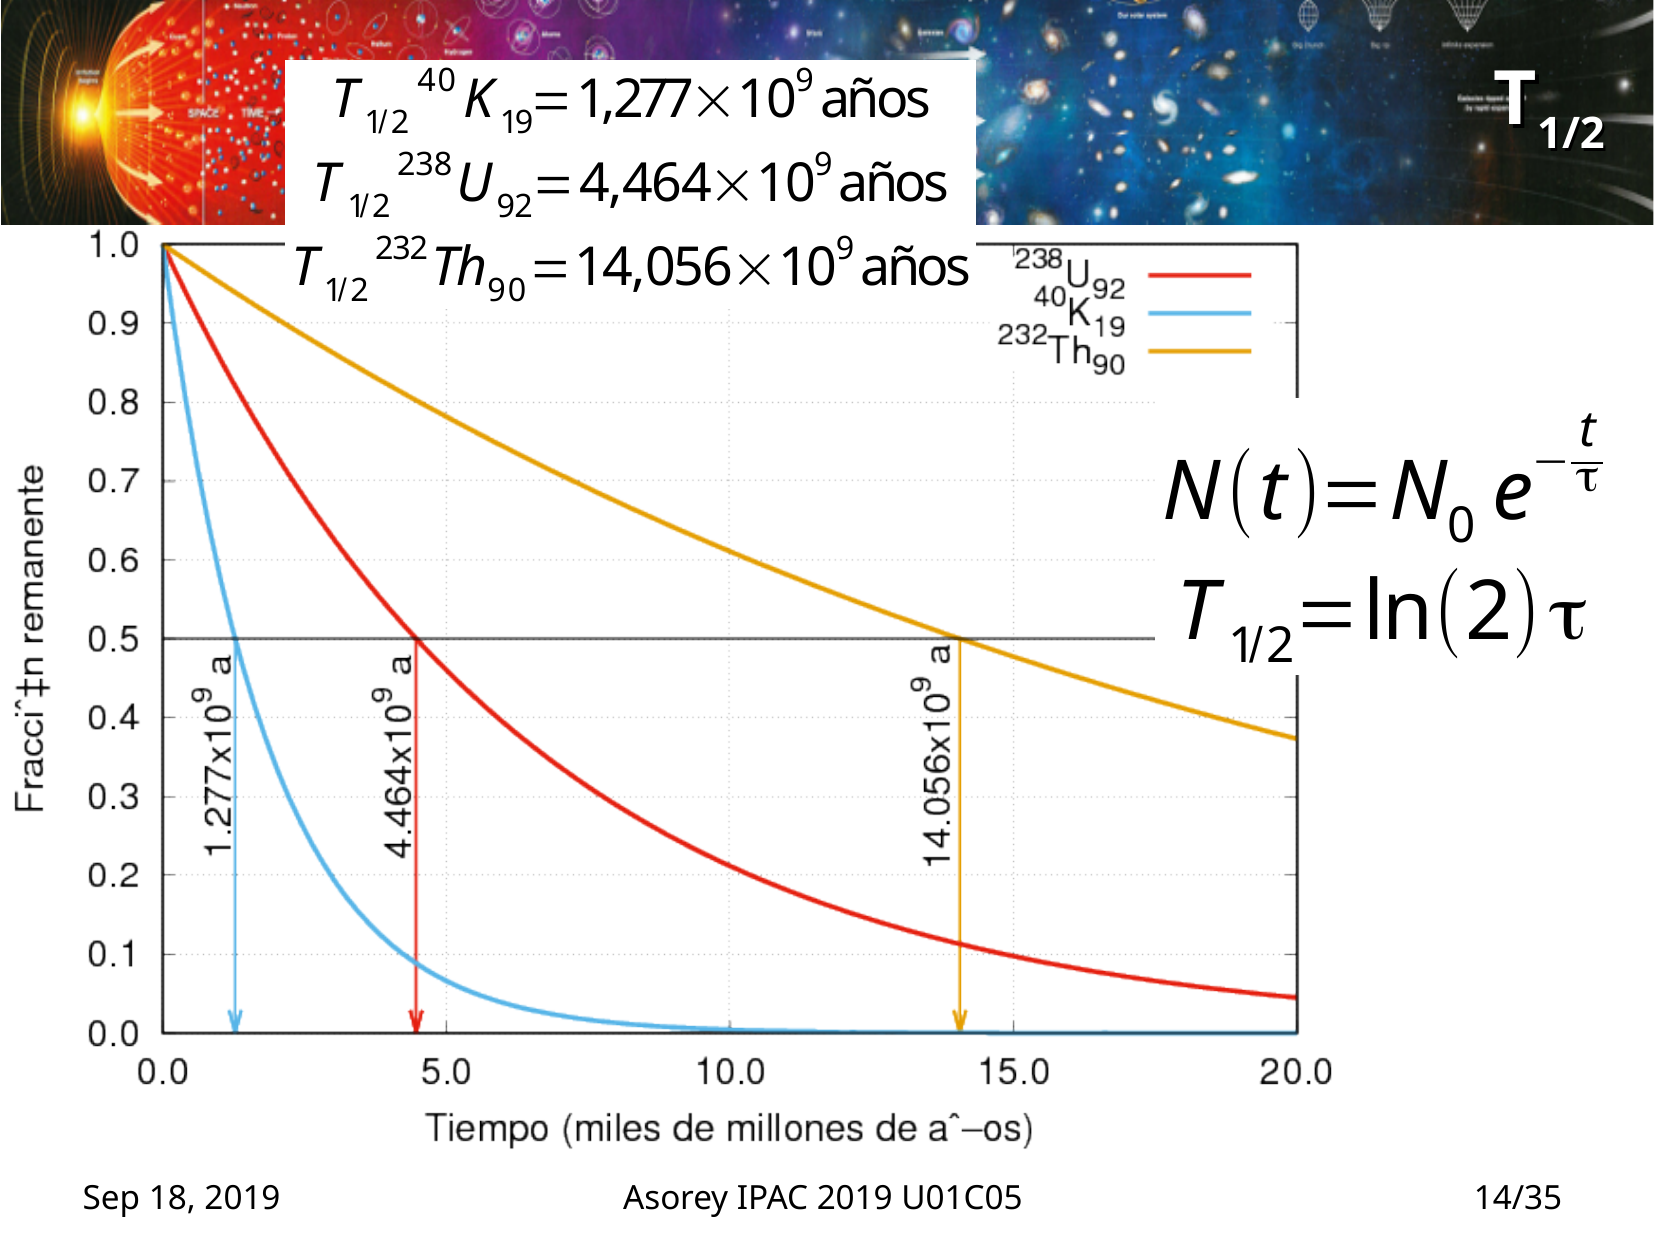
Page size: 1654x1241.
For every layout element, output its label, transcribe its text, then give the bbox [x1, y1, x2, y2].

title T1/2 [45, 15, 1606, 191]
chart [1155, 398, 1613, 676]
picture [0, 0, 1654, 1156]
chart [285, 60, 977, 309]
